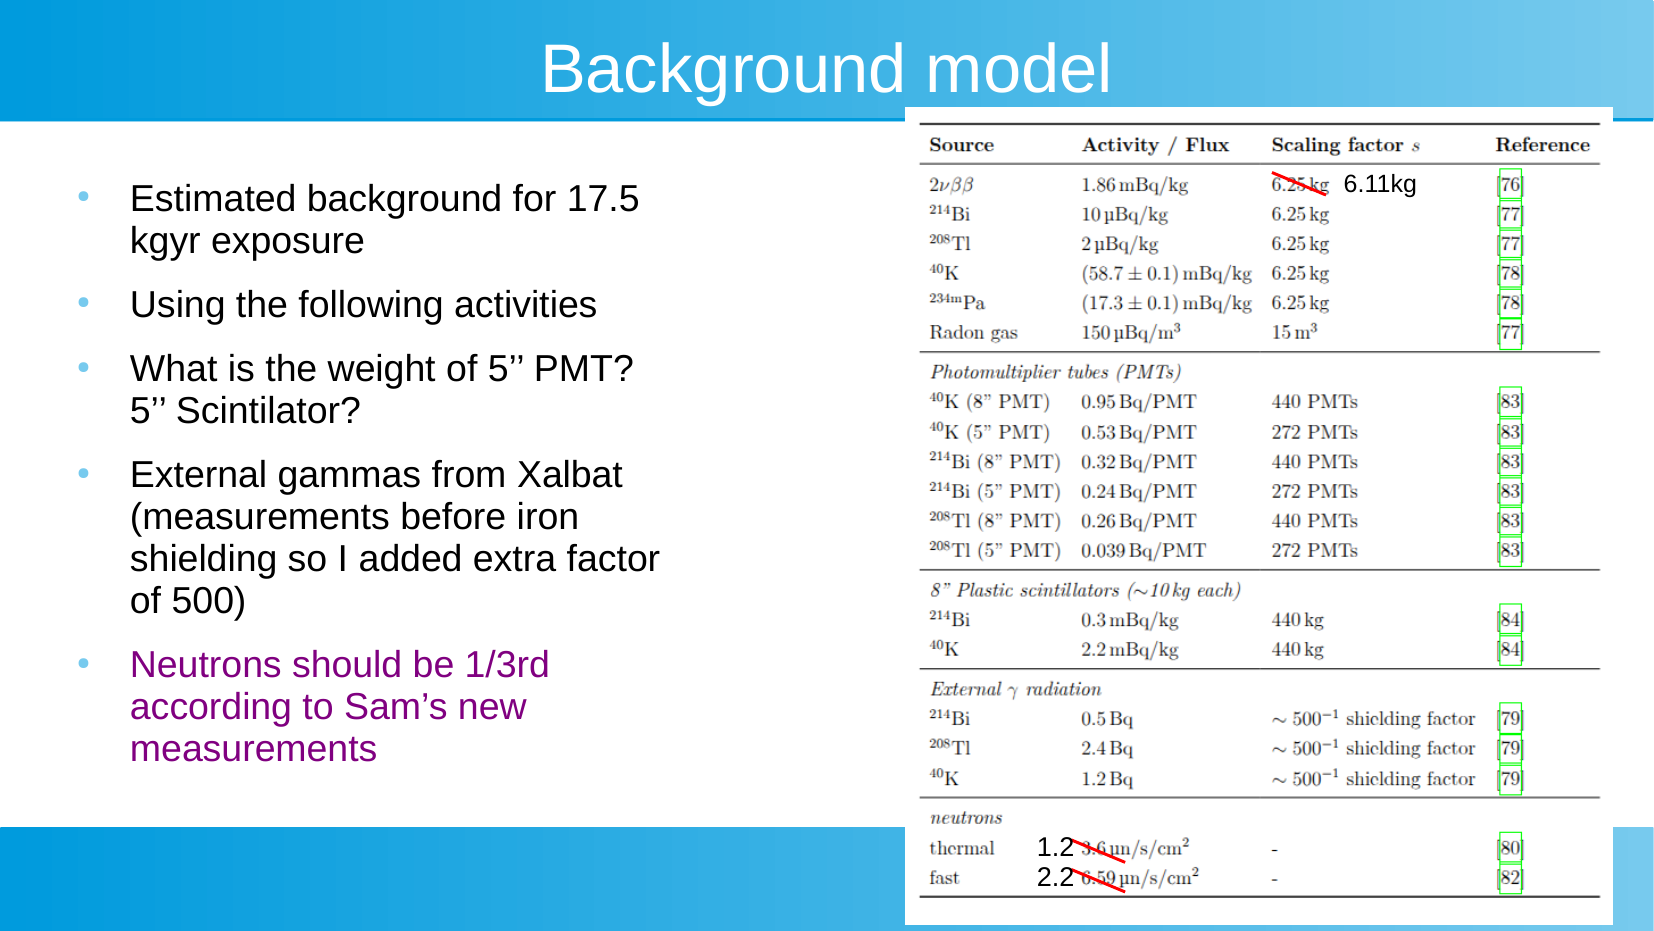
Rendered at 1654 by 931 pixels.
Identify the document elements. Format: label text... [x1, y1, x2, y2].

list Estimated background for 17.5 kgyr exposure Using the following activities What is the weight of 5’’ PMT? 5’’ Scintilator? External gammas from Xalbat (measurements before iron shielding so I added extra factor of 500) Neutrons should be 1/3rd according to Sam’s new measurements [59, 177, 676, 713]
text_box 2.2 [1022, 854, 1090, 900]
text_box 6.11kg [1329, 162, 1432, 206]
title Background model [59, 29, 1595, 108]
picture [905, 107, 1613, 926]
text_box 1.2 [1022, 825, 1090, 854]
